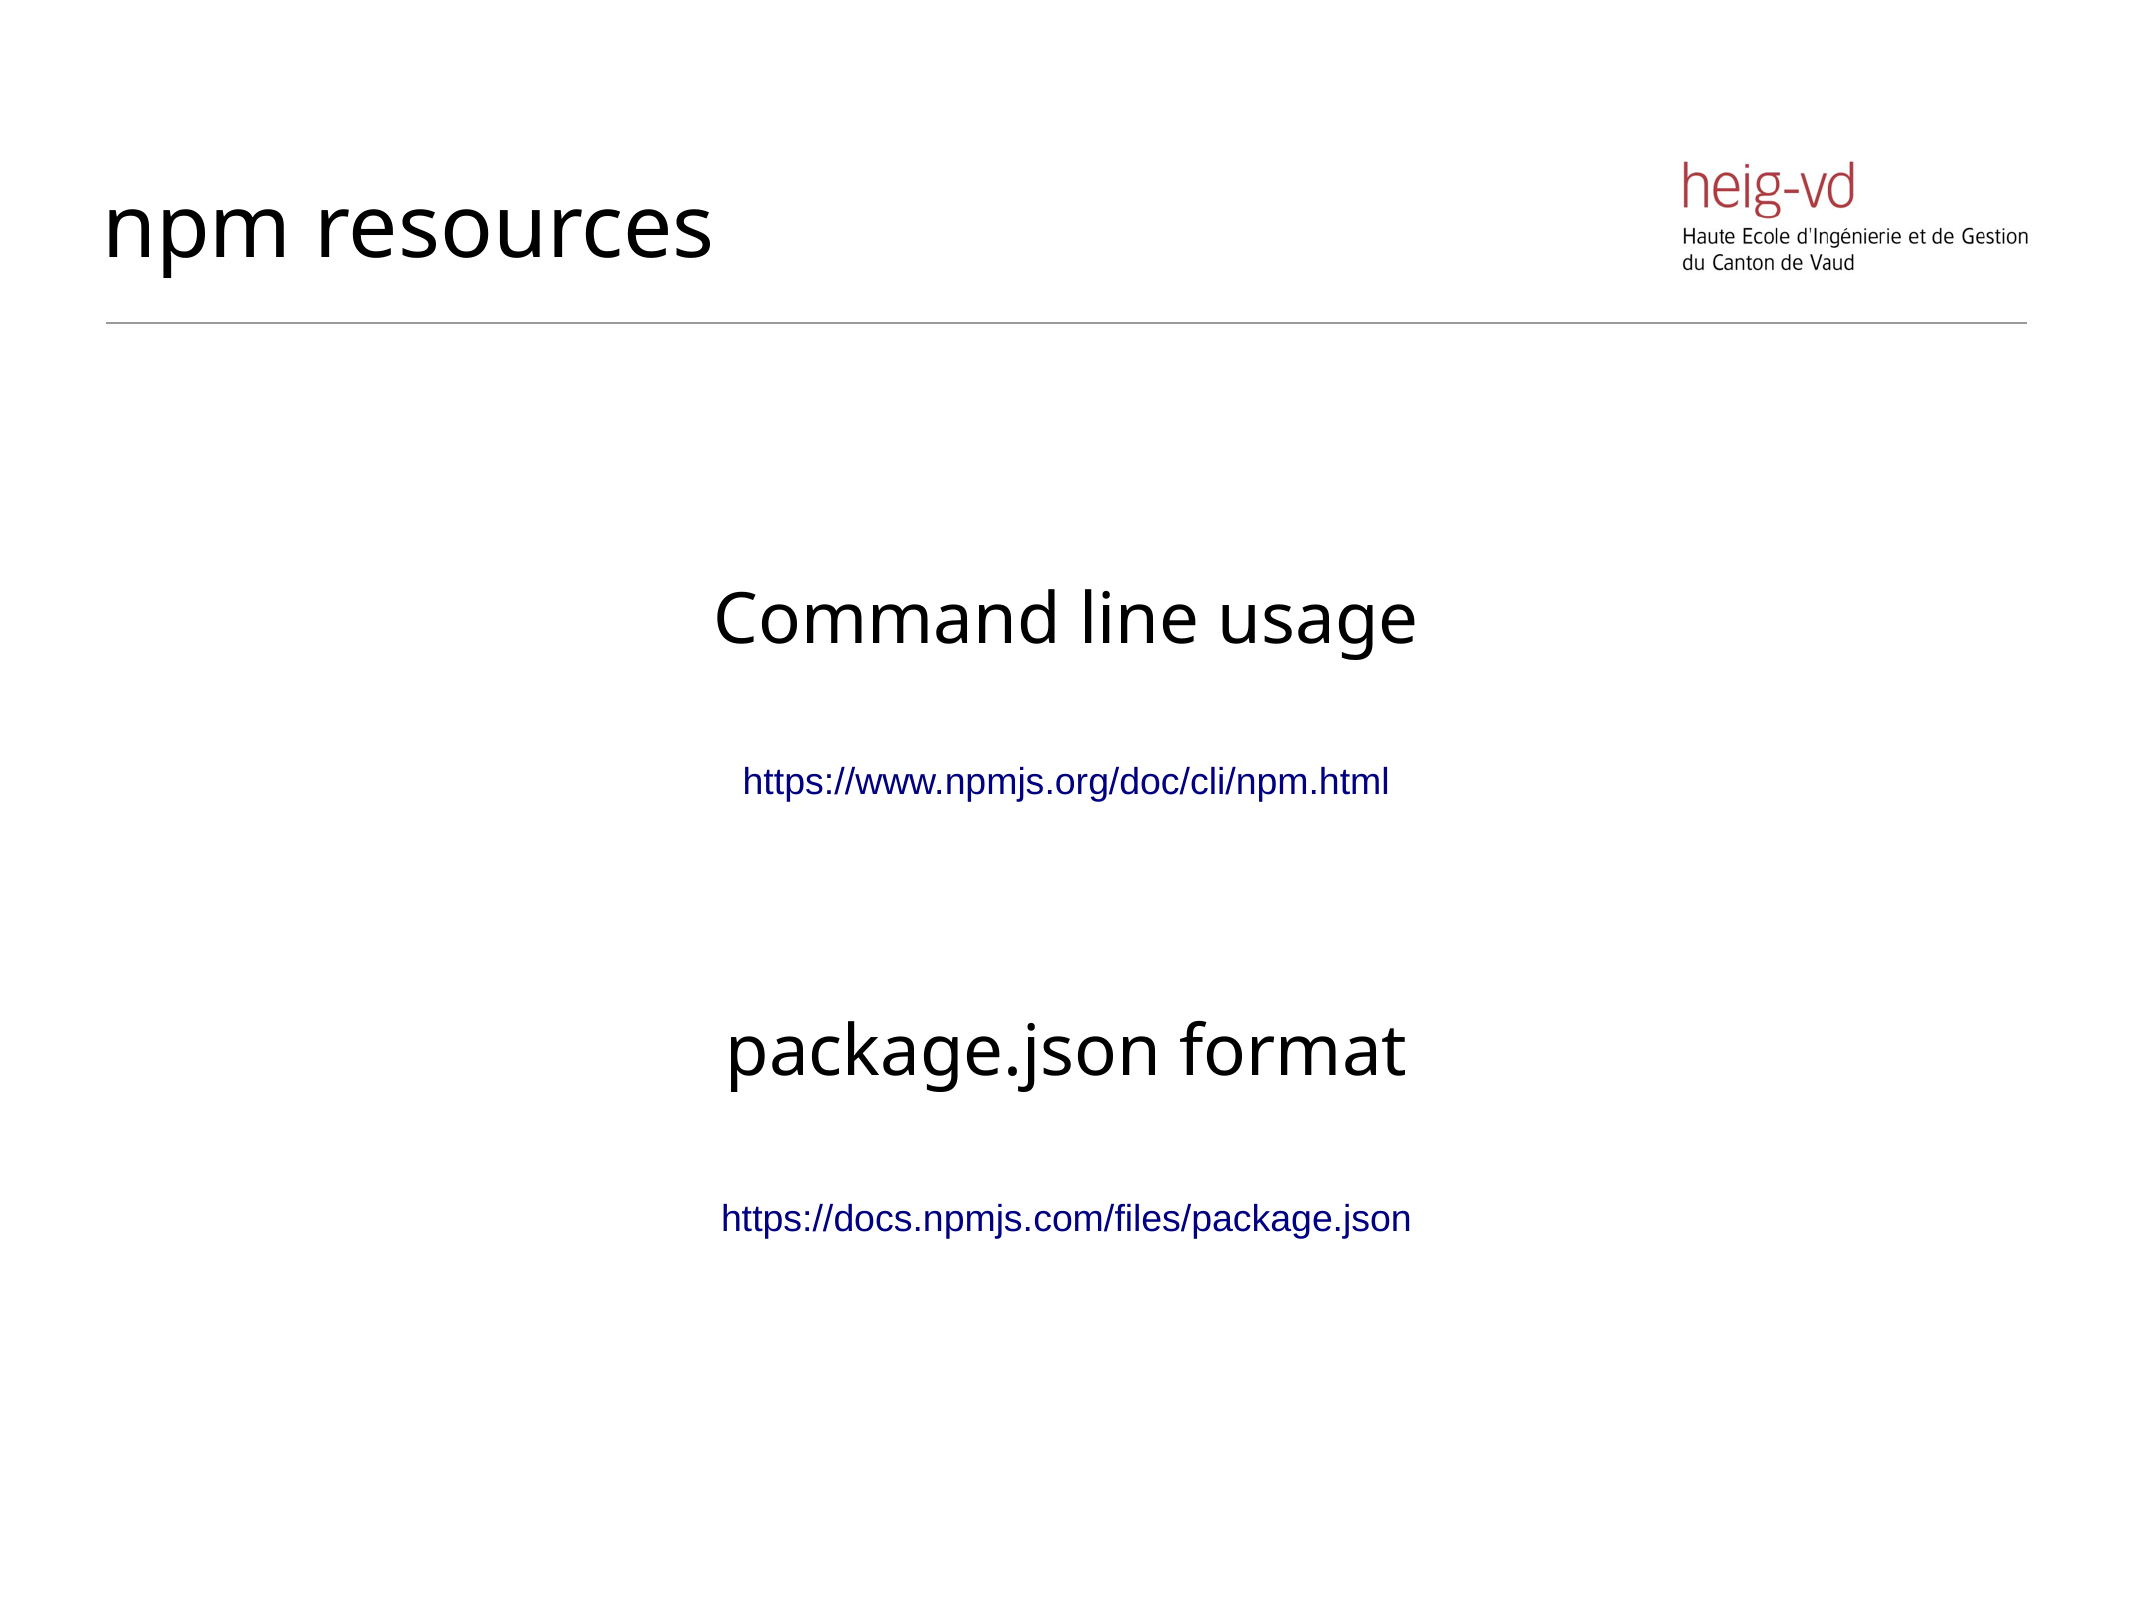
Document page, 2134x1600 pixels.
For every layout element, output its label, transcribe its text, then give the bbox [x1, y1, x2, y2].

text_box https://www.npmjs.org/doc/cli/npm.html [734, 748, 1399, 811]
text_box https://docs.npmjs.com/files/package.json [712, 1185, 1421, 1247]
text_box package.json format [717, 996, 1417, 1099]
title npm resources [93, 54, 2040, 284]
text_box Command line usage [705, 564, 1428, 667]
